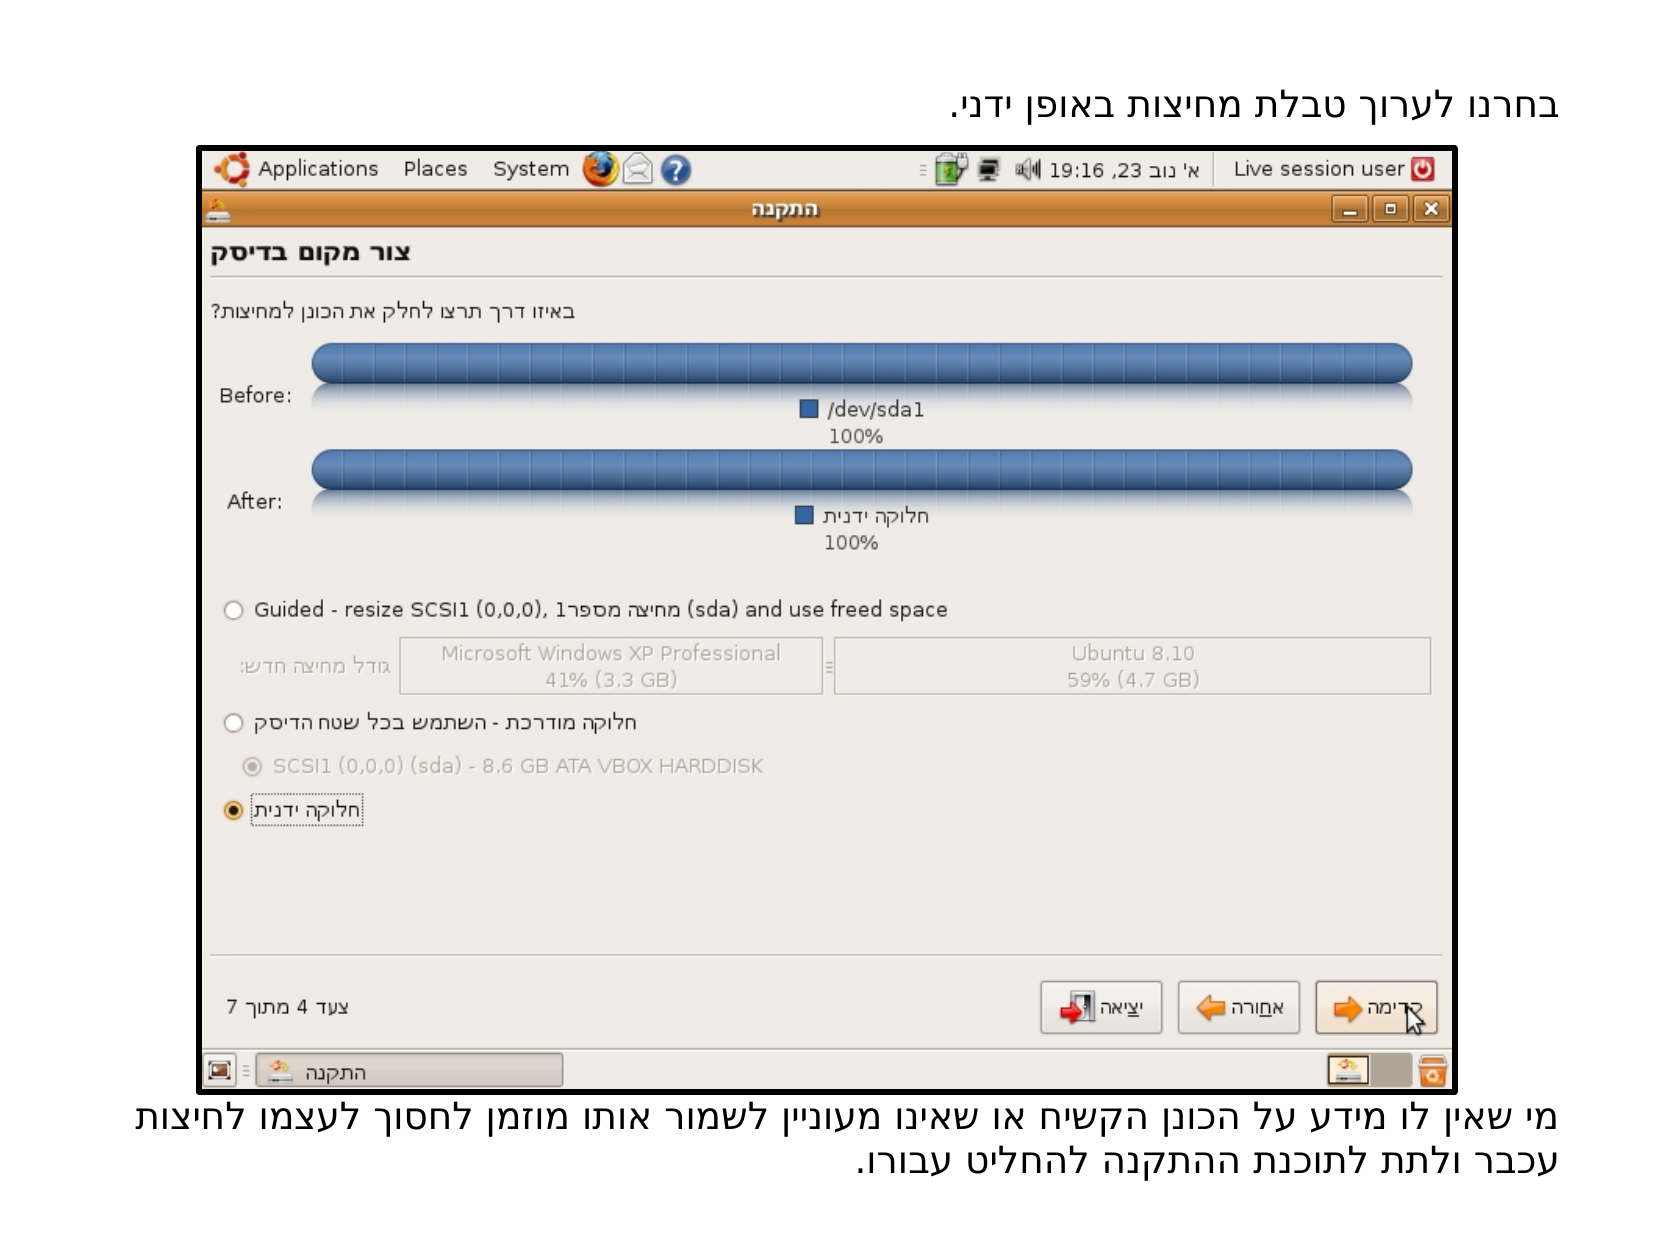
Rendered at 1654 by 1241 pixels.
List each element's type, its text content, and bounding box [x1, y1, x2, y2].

text_box בחרנו לערוך טבלת מחיצות באופן ידני. [225, 75, 1576, 136]
text_box מי שאין לו מידע על הכונן הקשיח או שאינו מעוניין לשמור אותו מוזמן לחסוך לעצמו לחיצות עכבר ולתת לתוכנת ההתקנה להחליט עבורו. [75, 1087, 1576, 1241]
picture [201, 151, 1452, 1089]
